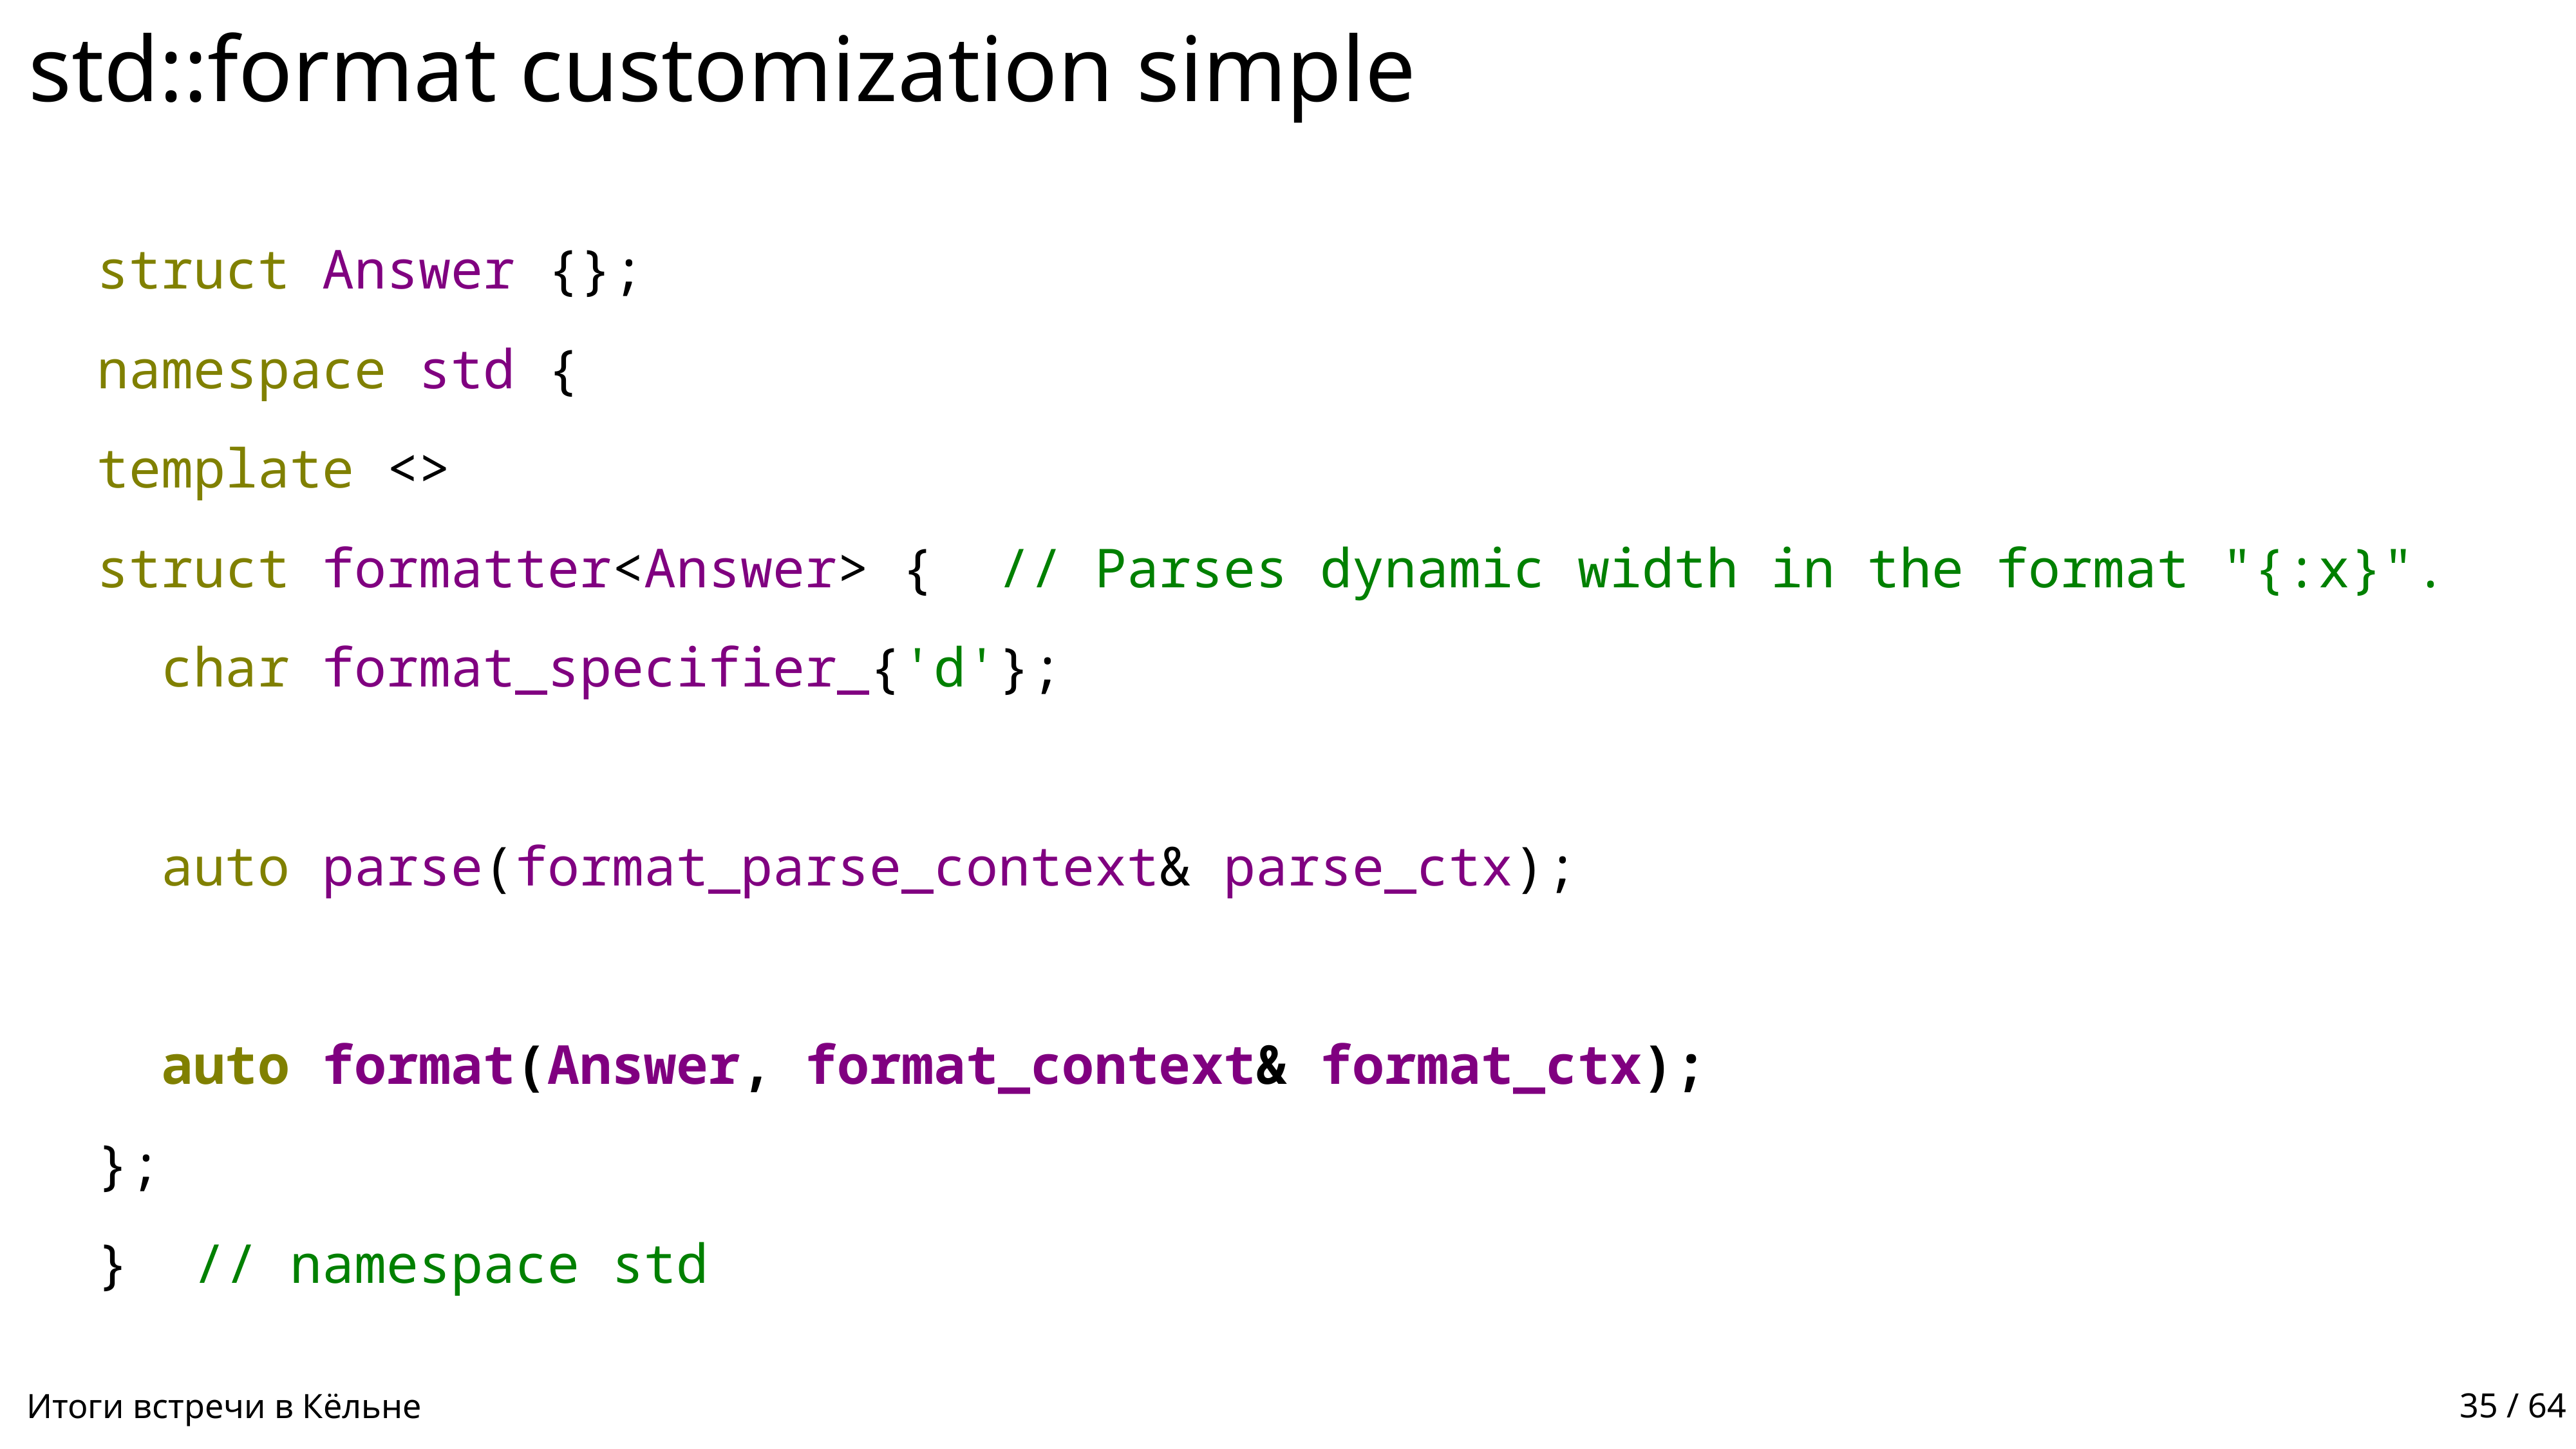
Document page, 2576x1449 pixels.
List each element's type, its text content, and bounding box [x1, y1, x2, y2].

list <number> / 64 [1479, 1376, 2576, 1431]
title std::format customization simple [19, 19, 2550, 155]
list struct Answer {}; namespace std { template <> struct formatter<Answer> { // Parses dynamic width in the format "{:x}". char format_specifier_{'d'}; auto parse(format_parse_context& parse_ctx); auto format(Answer, format_context& format_ctx); }; } // namespace std [87, 214, 2550, 1382]
list Итоги встречи в Кёльне [17, 1376, 1114, 1431]
